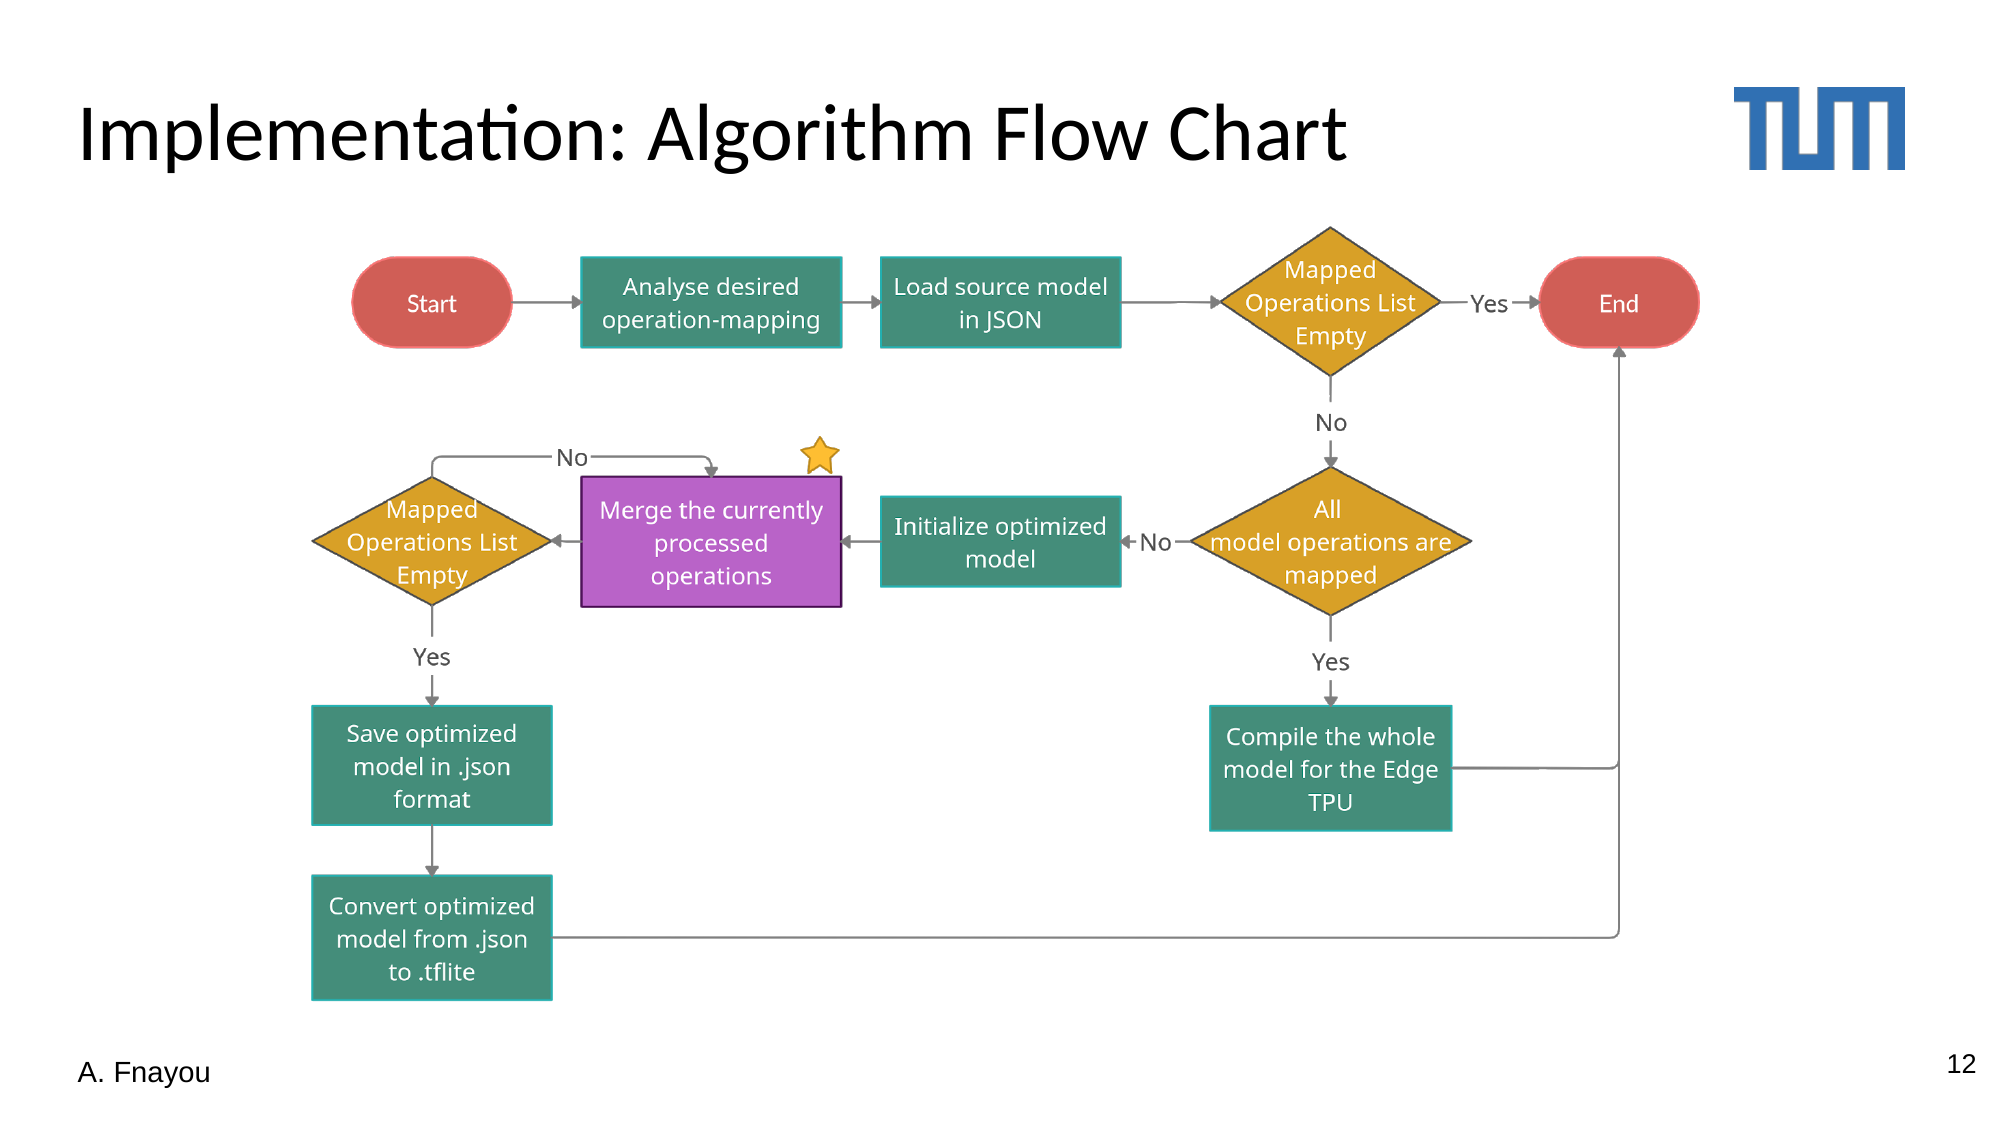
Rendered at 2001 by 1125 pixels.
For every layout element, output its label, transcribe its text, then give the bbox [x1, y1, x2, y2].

slide_number <number> [1871, 1038, 1992, 1125]
picture [292, 221, 1707, 1021]
text_box A. Fnayou [62, 1038, 233, 1104]
text_box Implementation: Algorithm Flow Chart [62, 64, 1698, 192]
picture [1734, 87, 1905, 170]
